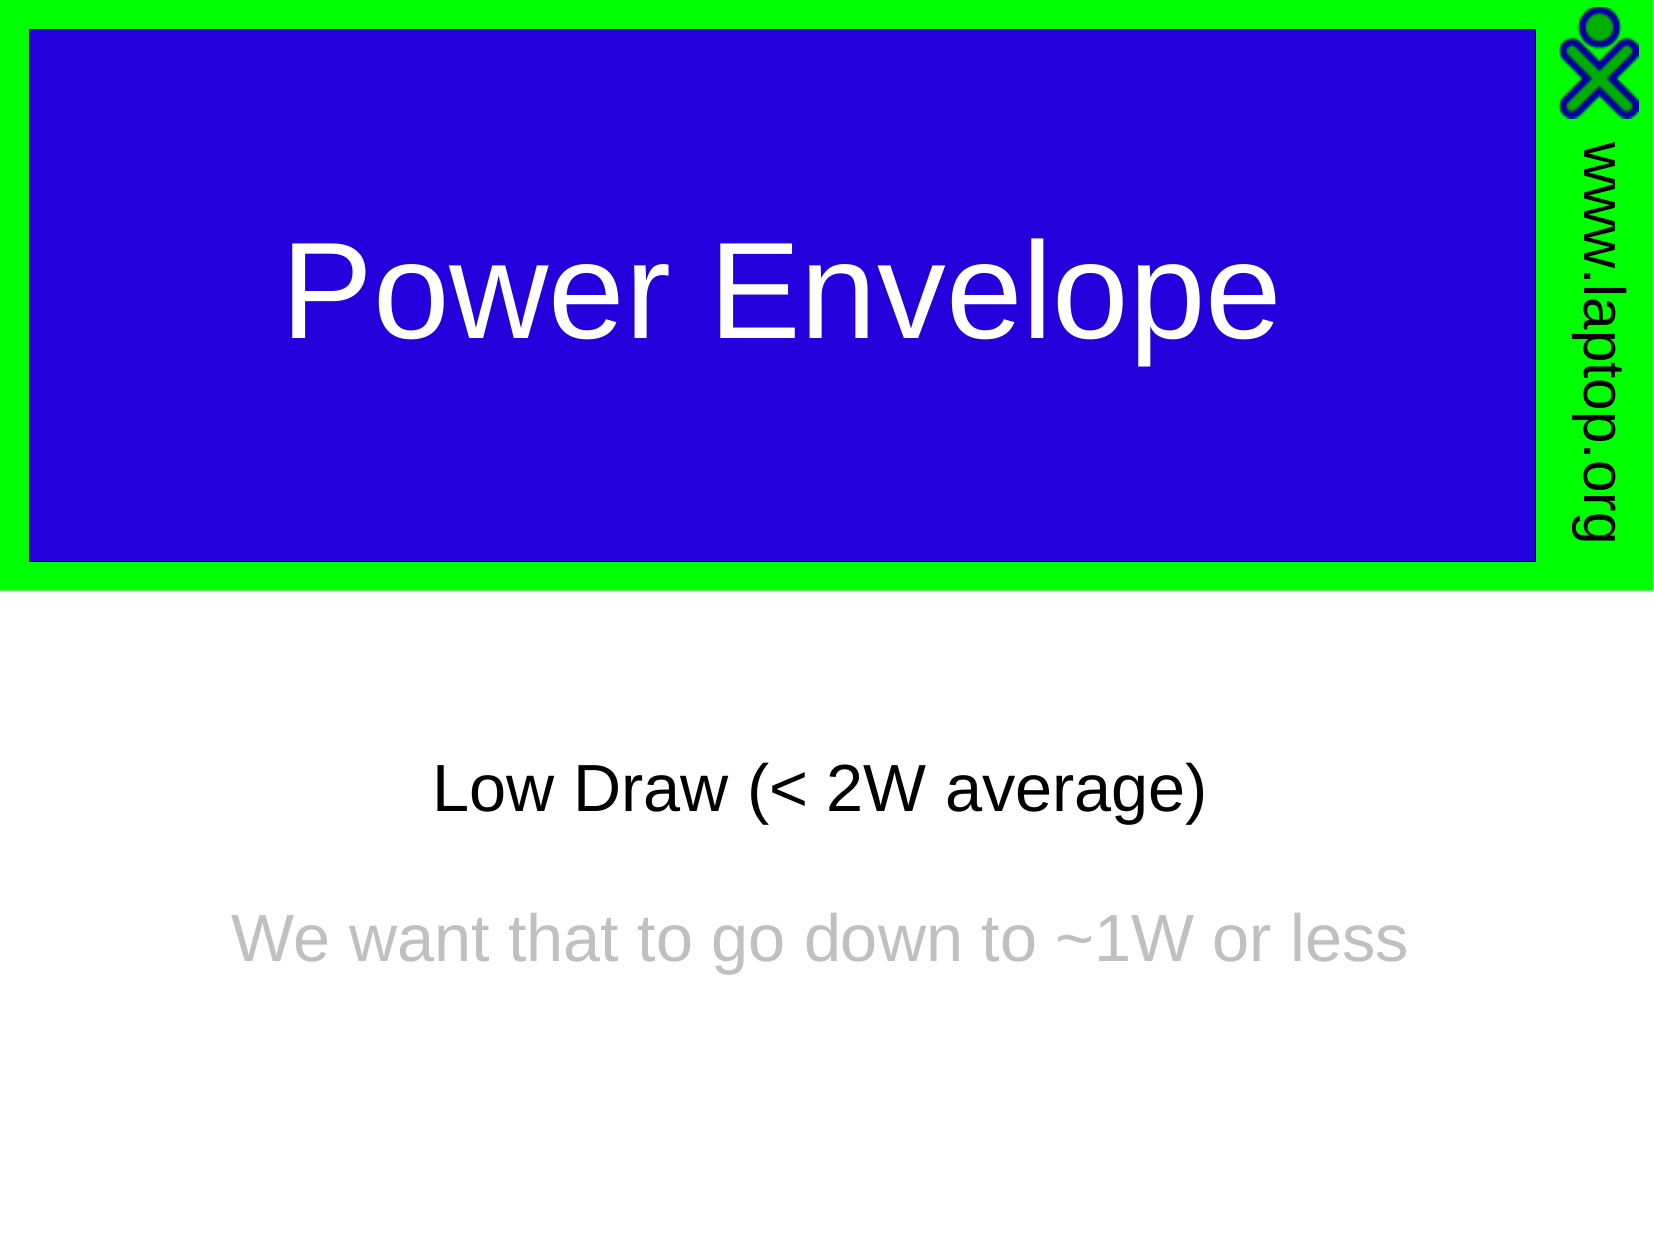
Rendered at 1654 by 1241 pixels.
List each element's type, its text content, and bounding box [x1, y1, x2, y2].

title Power Envelope [59, 56, 1506, 525]
picture [1559, 7, 1639, 119]
subtitle Low Draw (< 2W average) We want that to go down to ~1W or less [76, 620, 1565, 1182]
